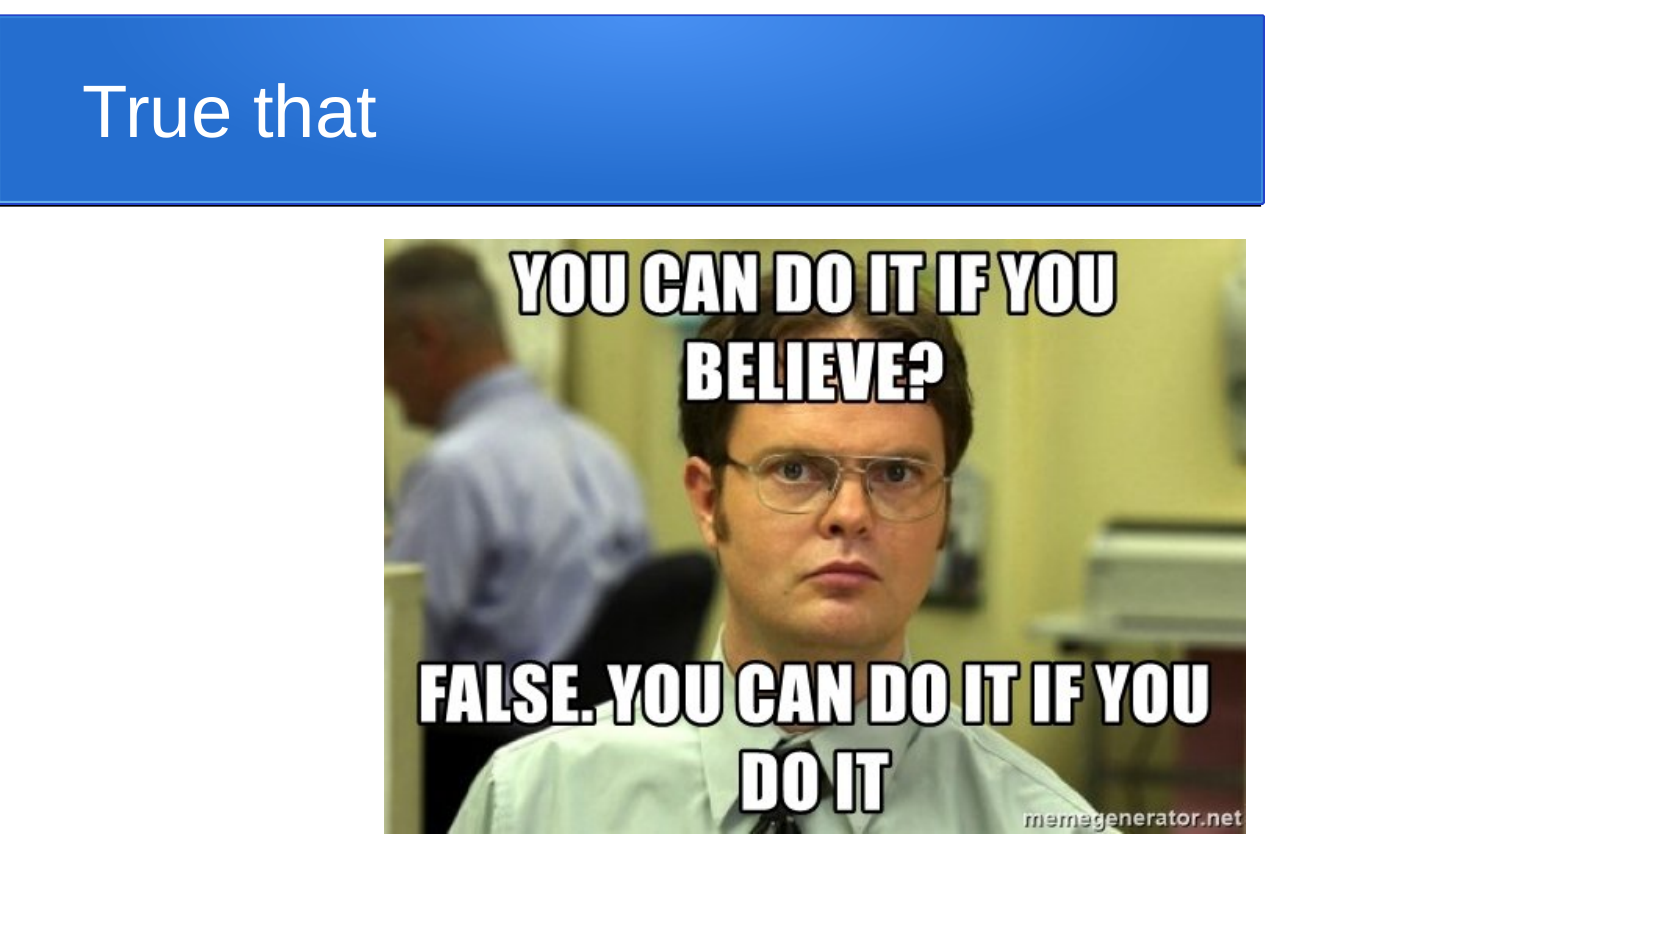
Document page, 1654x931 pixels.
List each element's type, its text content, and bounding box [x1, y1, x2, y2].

picture [384, 239, 1246, 834]
title True that [82, 35, 1235, 189]
